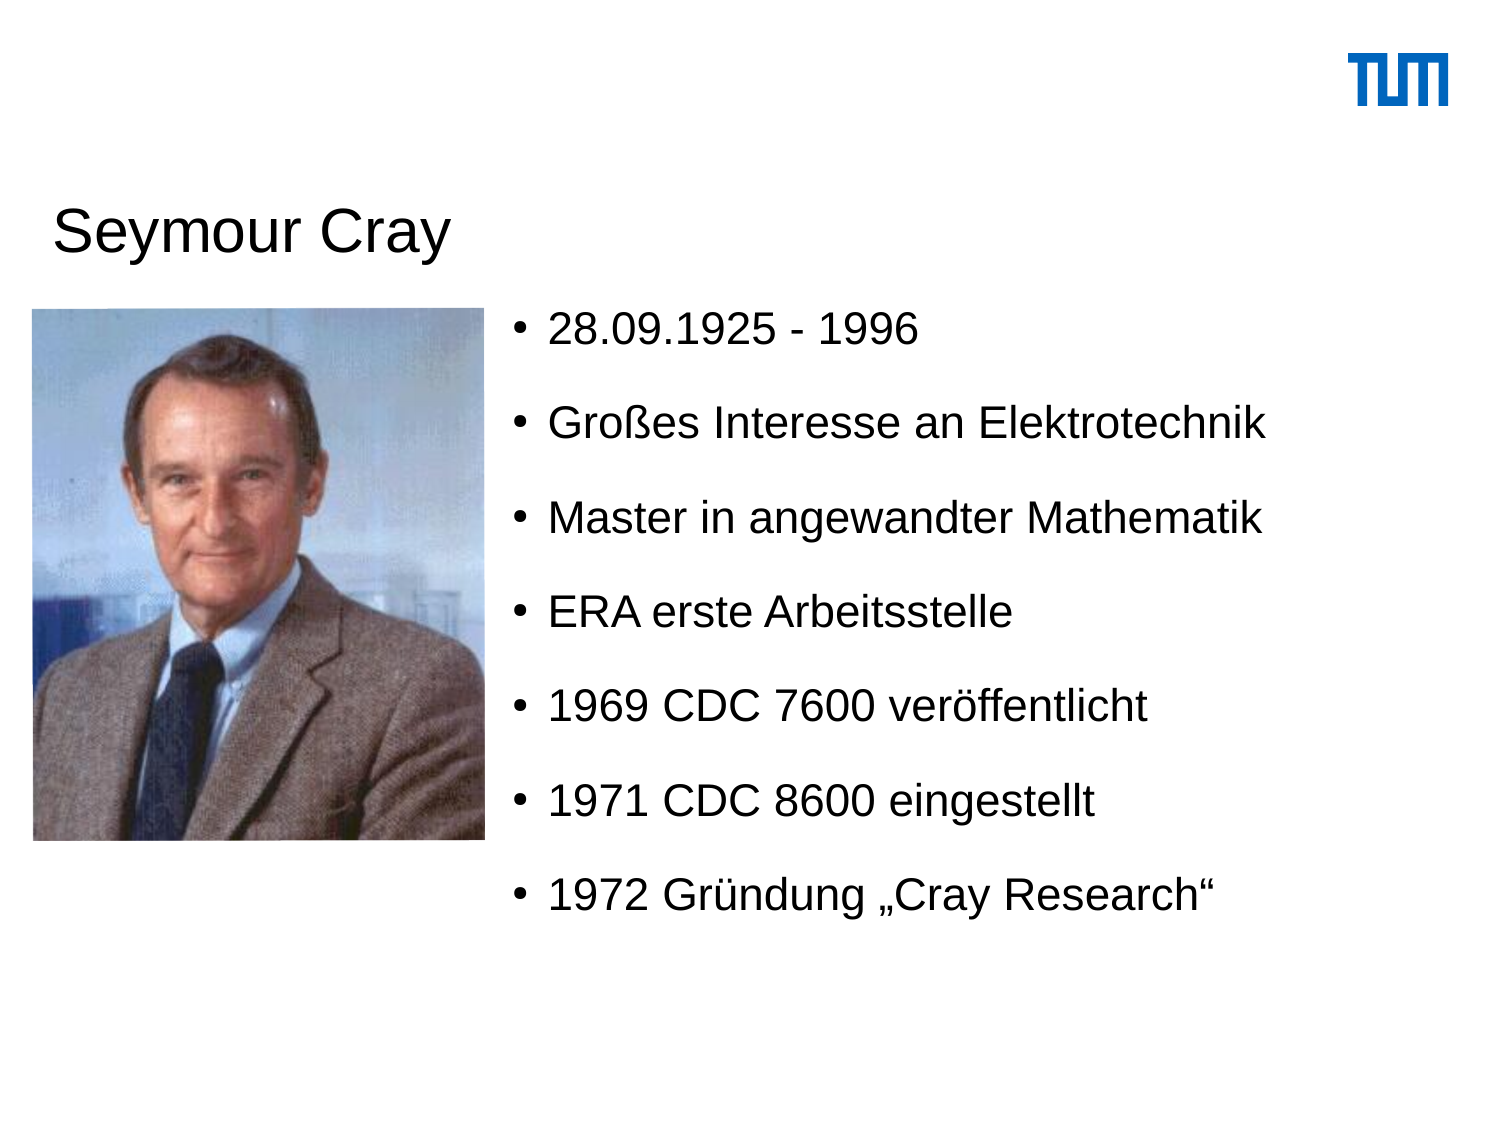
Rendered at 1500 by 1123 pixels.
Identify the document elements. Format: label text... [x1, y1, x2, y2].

title Seymour Cray [52, 199, 1453, 262]
list 28.09.1925 - 1996 Großes Interesse an Elektrotechnik Master in angewandter Mathematik ERA erste Arbeitsstelle 1969 CDC 7600 veröffentlicht 1971 CDC 8600 eingestellt 1972 Gründung „Cray Research“ [512, 295, 1477, 1065]
picture [31, 307, 485, 841]
